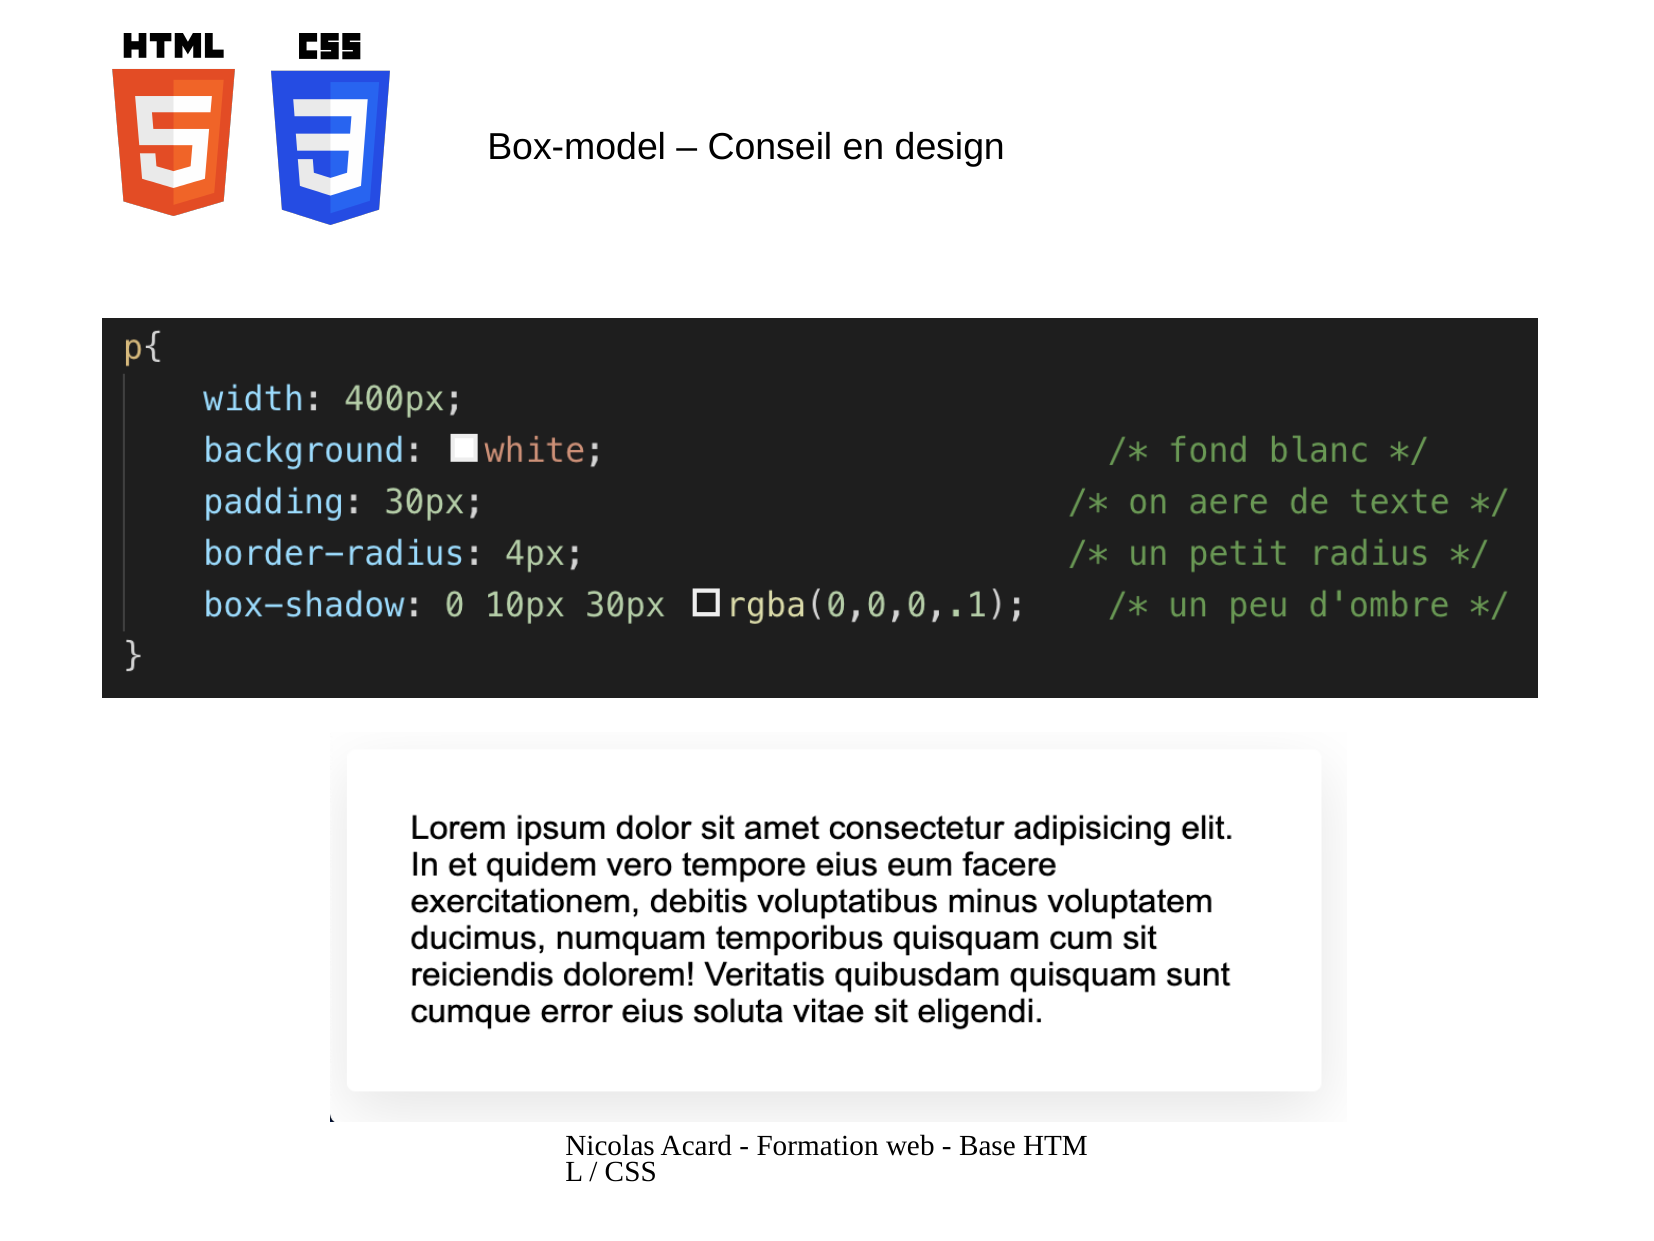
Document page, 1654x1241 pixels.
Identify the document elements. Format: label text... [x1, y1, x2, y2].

picture [102, 318, 1538, 698]
picture [87, 33, 260, 216]
picture [271, 33, 390, 225]
picture [330, 732, 1347, 1123]
text_box Box-model – Conseil en design [472, 118, 1382, 175]
